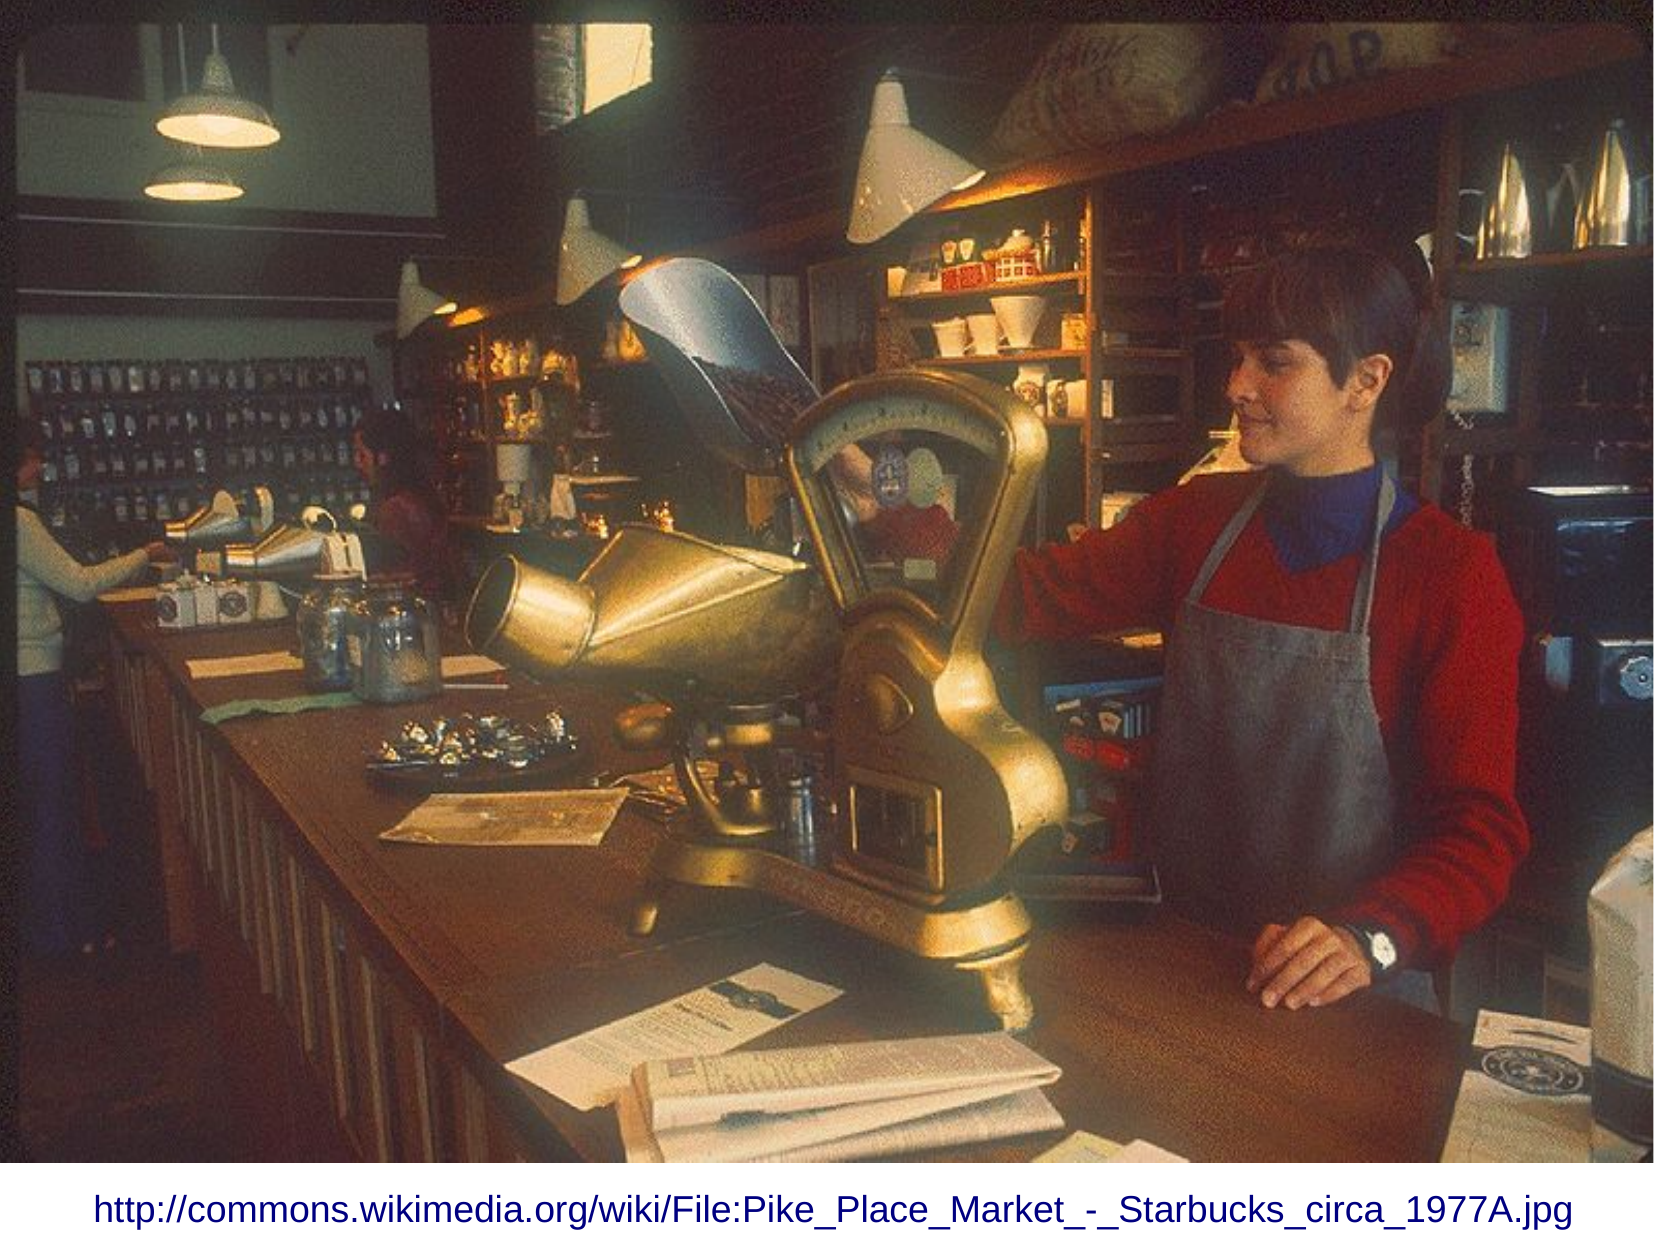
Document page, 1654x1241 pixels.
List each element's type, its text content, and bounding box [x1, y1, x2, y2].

text_box http://commons.wikimedia.org/wiki/File:Pike_Place_Market_-_Starbucks_circa_1977A.jpg [78, 1181, 1589, 1239]
picture [0, 0, 1654, 1163]
